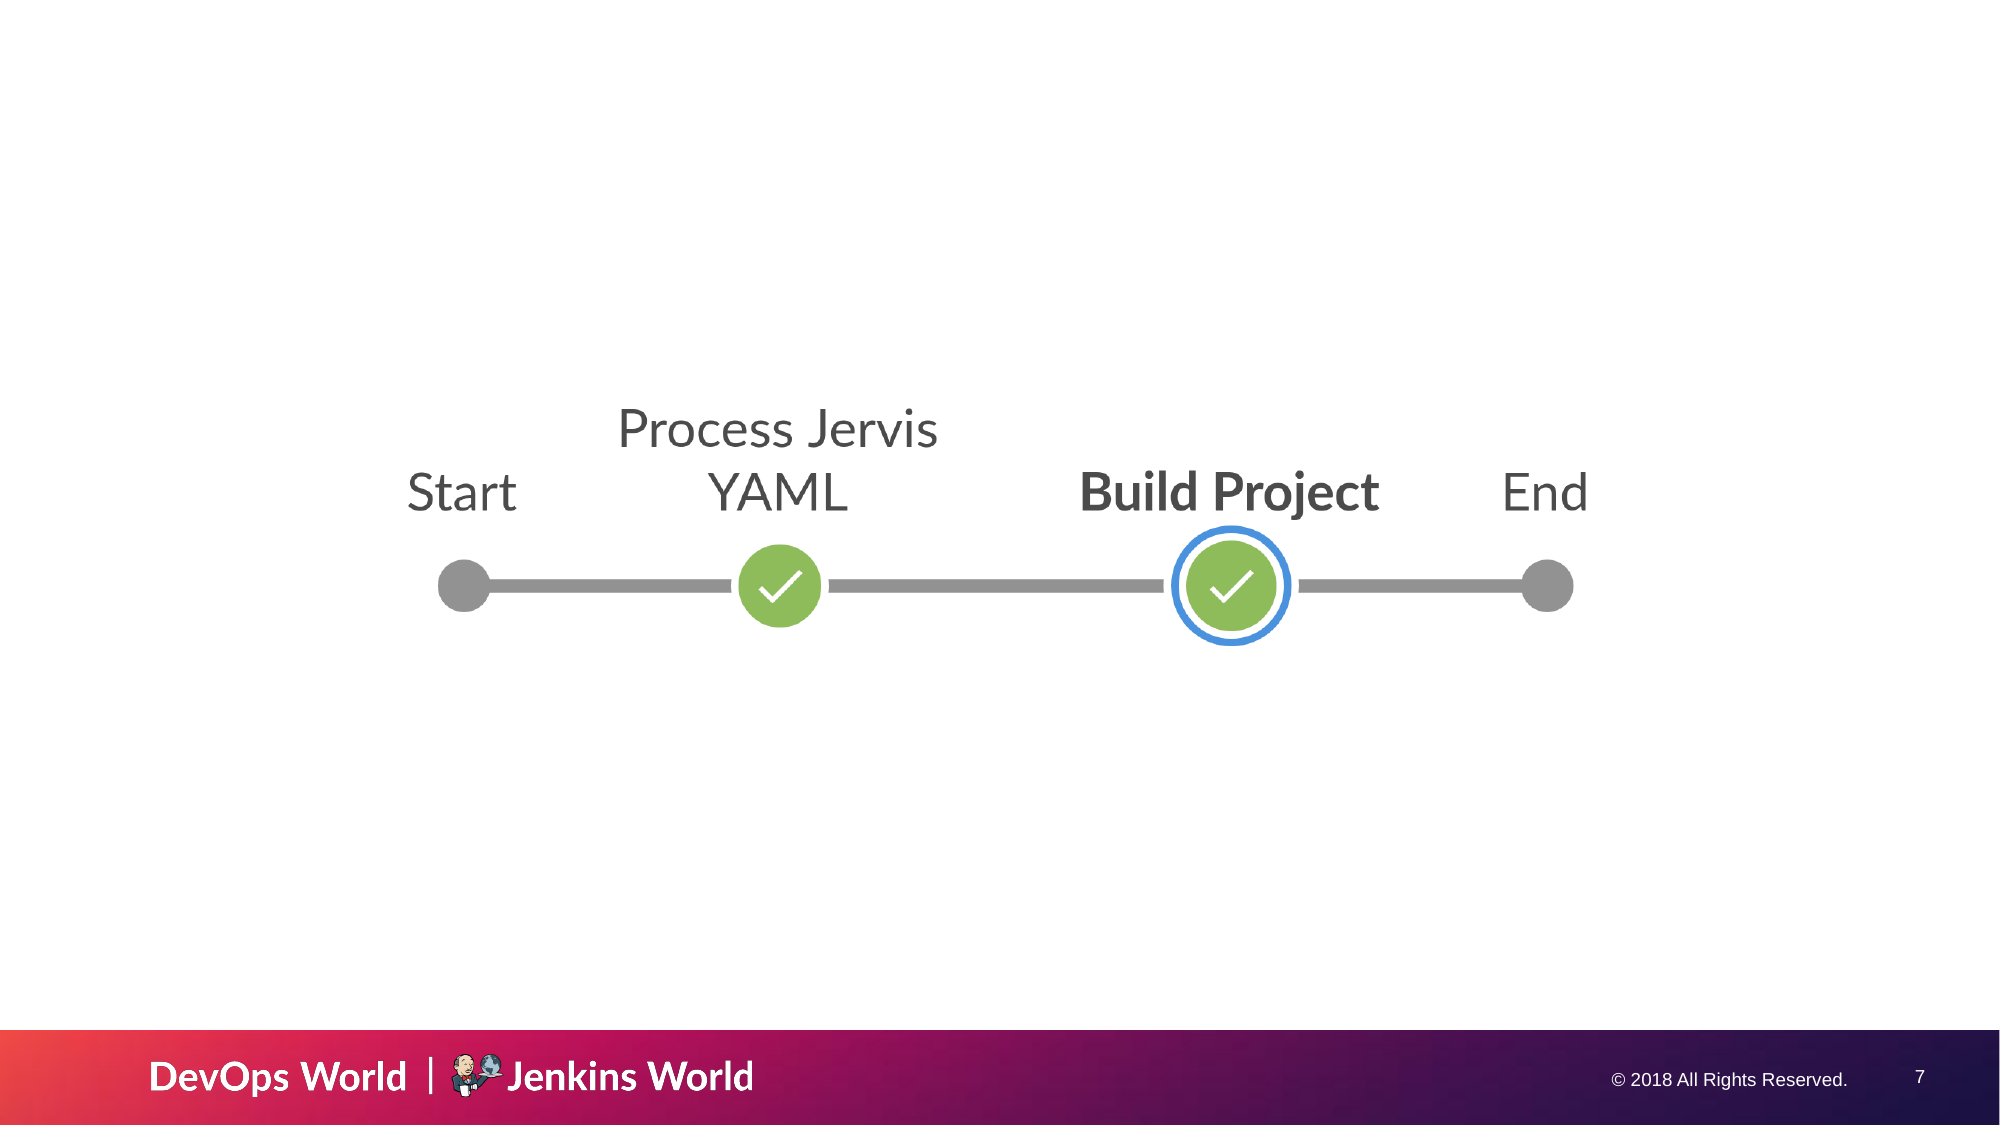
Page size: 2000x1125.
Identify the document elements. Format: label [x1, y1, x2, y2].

picture [317, 338, 1683, 787]
picture [0, 1030, 2000, 1125]
